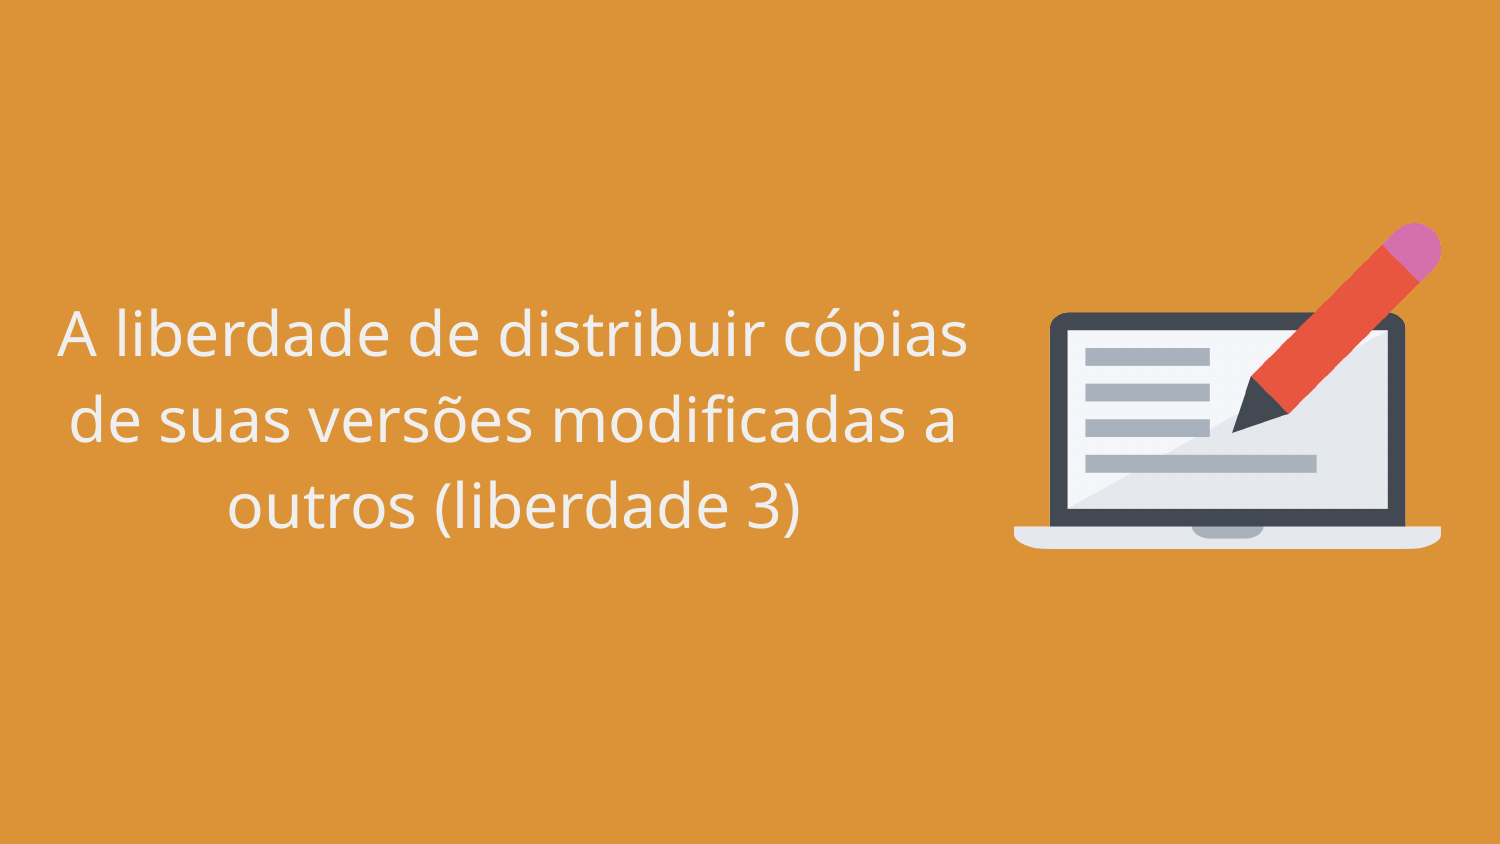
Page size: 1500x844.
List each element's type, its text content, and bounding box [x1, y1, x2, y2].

text_box A liberdade de distribuir cópias de suas versões modificadas a outros (liberdade 3) [41, 267, 987, 576]
picture [1014, 223, 1441, 549]
